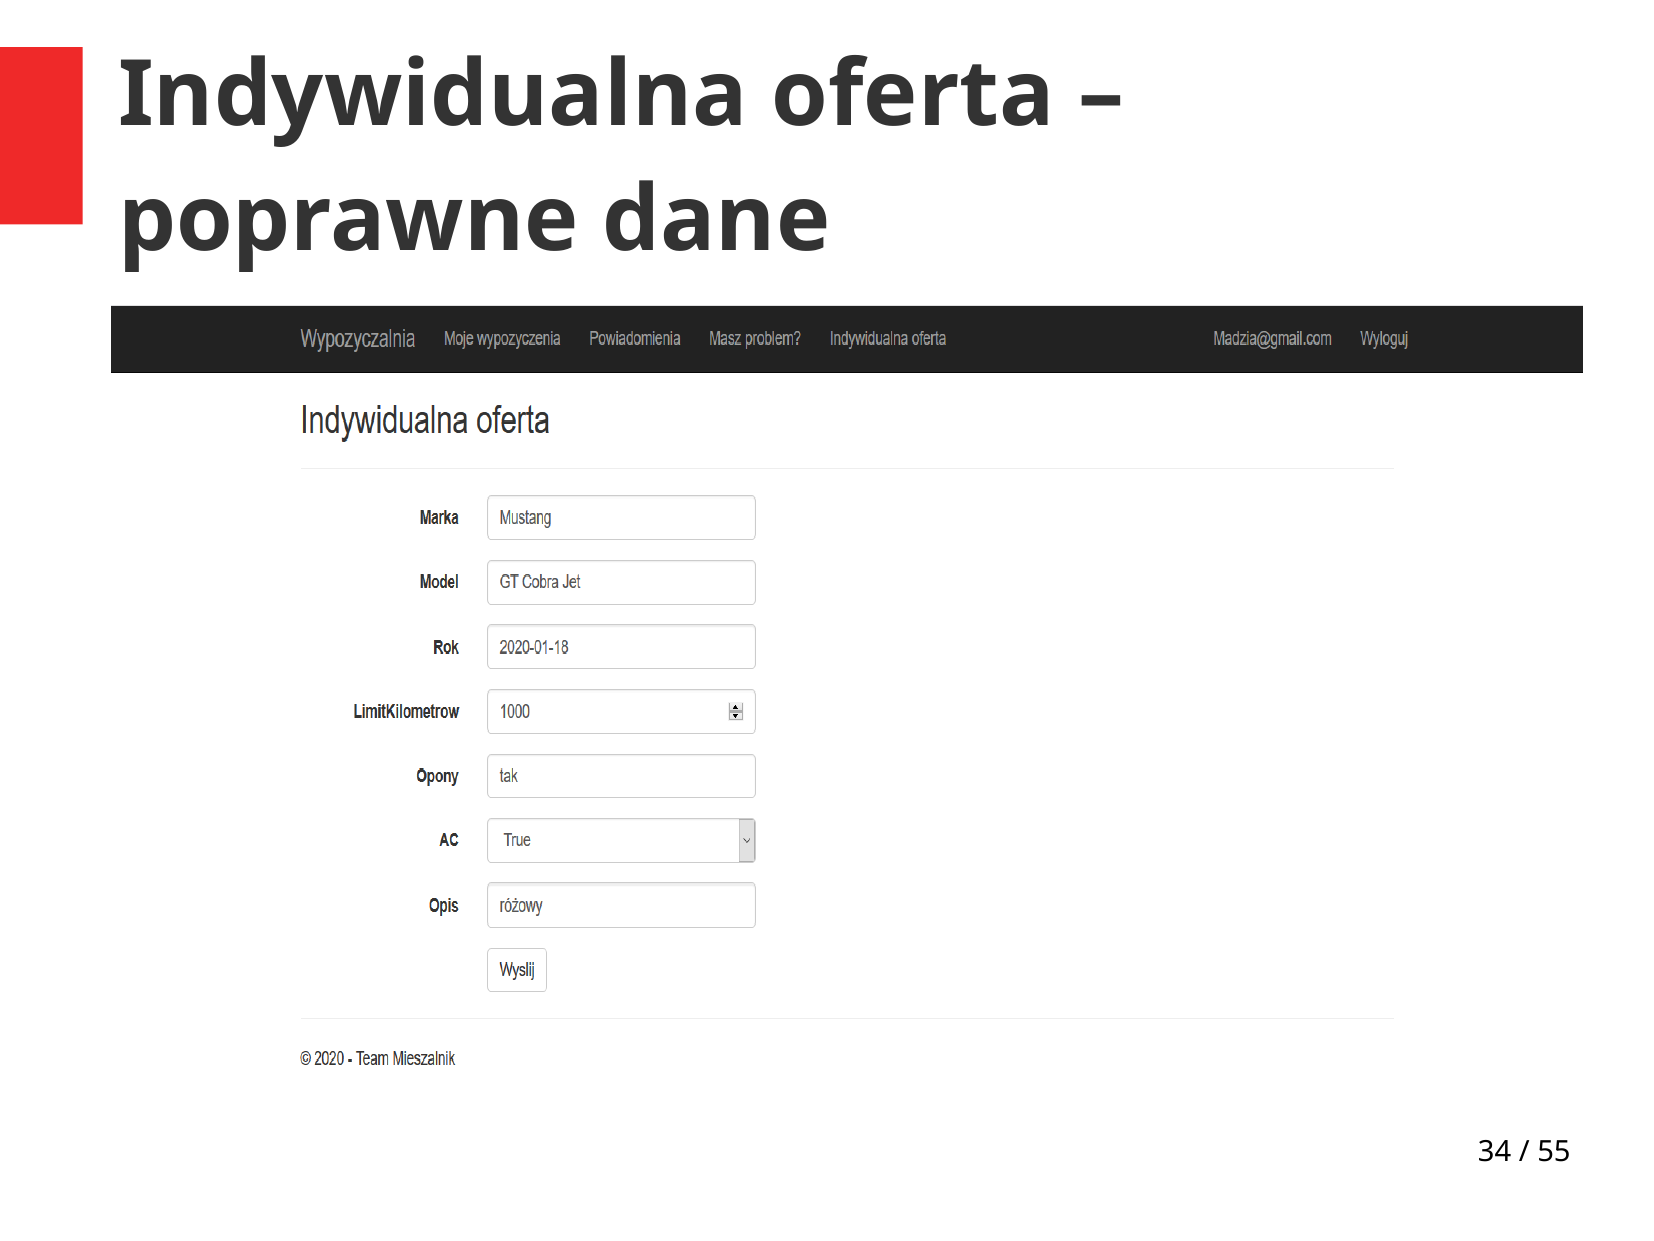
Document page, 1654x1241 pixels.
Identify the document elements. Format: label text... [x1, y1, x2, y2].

picture [111, 305, 1583, 1099]
title Indywidualna oferta – poprawne dane [118, 28, 1571, 278]
